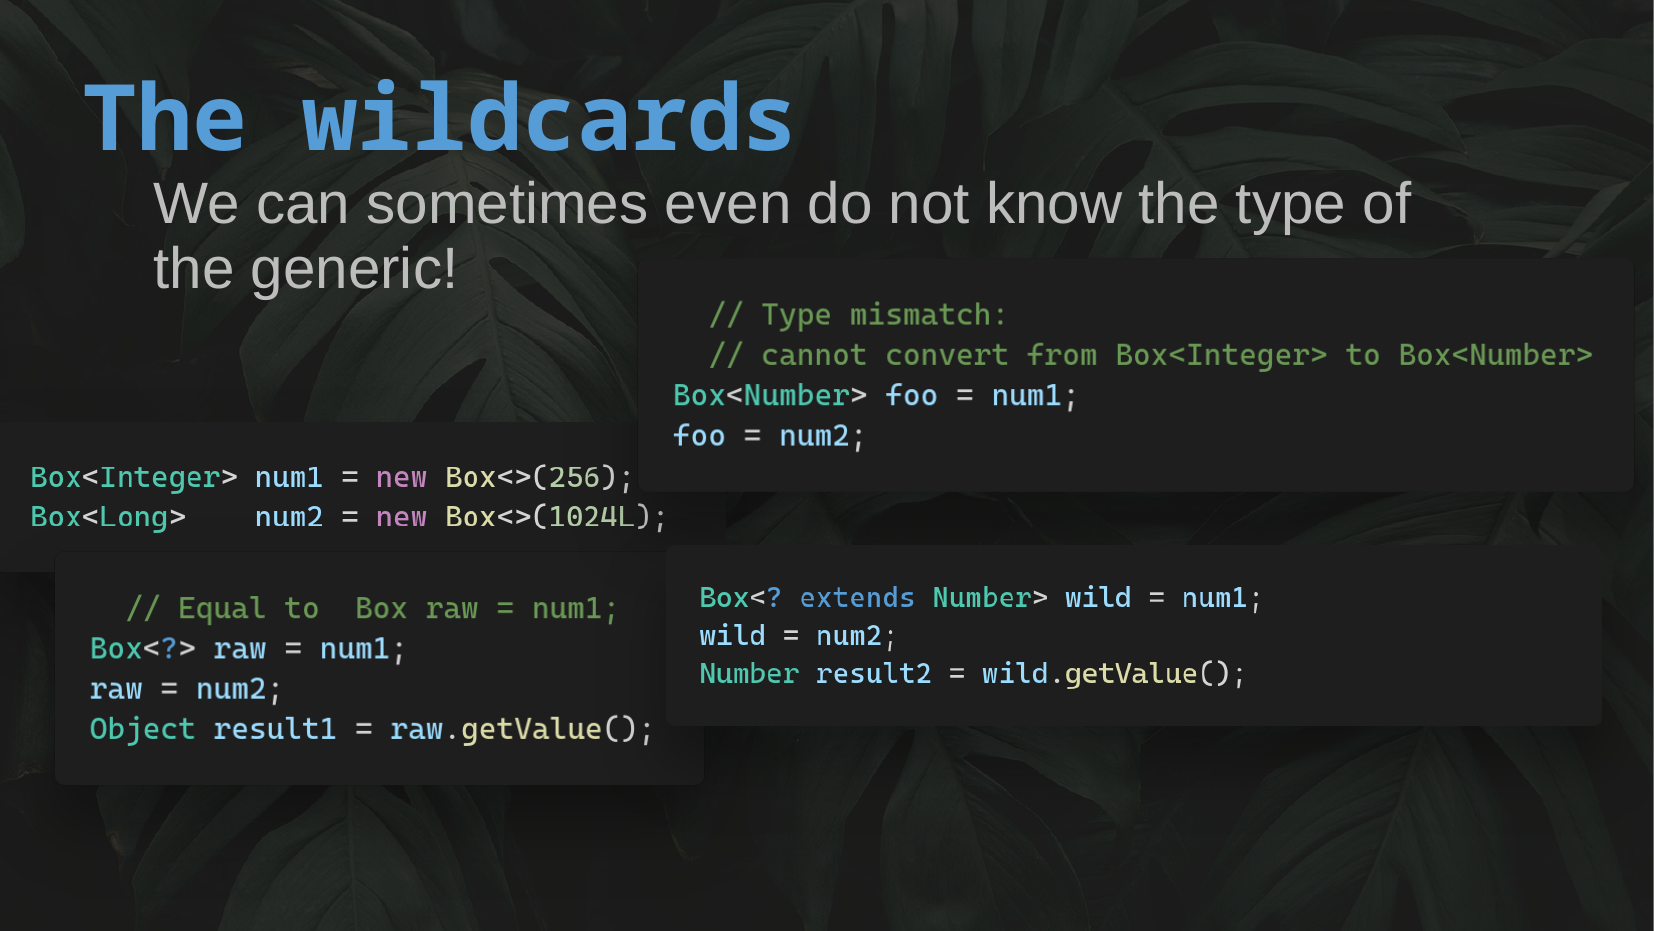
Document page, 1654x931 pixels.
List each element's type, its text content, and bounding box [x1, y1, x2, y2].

title The wildcards [82, 37, 1571, 170]
list We can sometimes even do not know the type of the generic! [82, 170, 544, 296]
picture [0, 0, 1654, 931]
